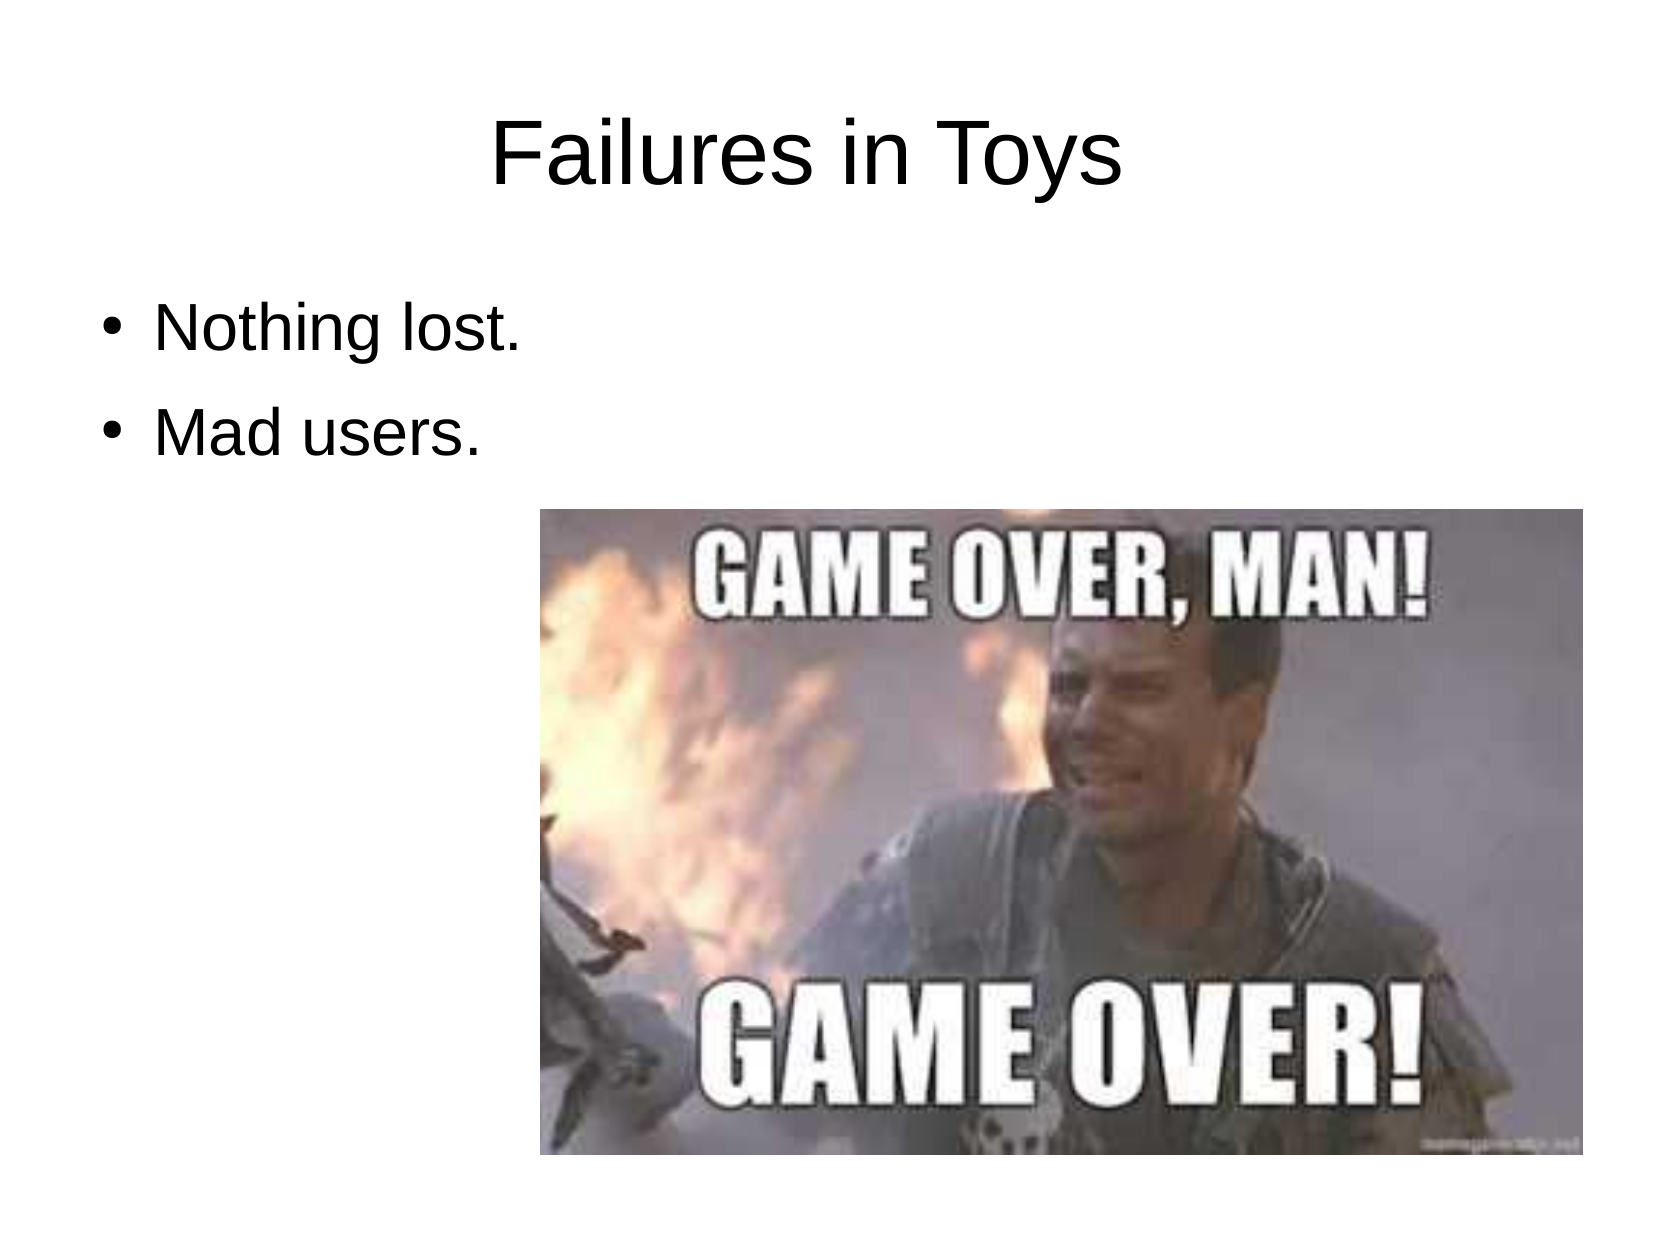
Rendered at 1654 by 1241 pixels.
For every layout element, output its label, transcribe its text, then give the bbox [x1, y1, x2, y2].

title Failures in Toys [82, 49, 1571, 257]
picture [540, 509, 1583, 1156]
list Nothing lost. Mad users. [82, 290, 1571, 1010]
